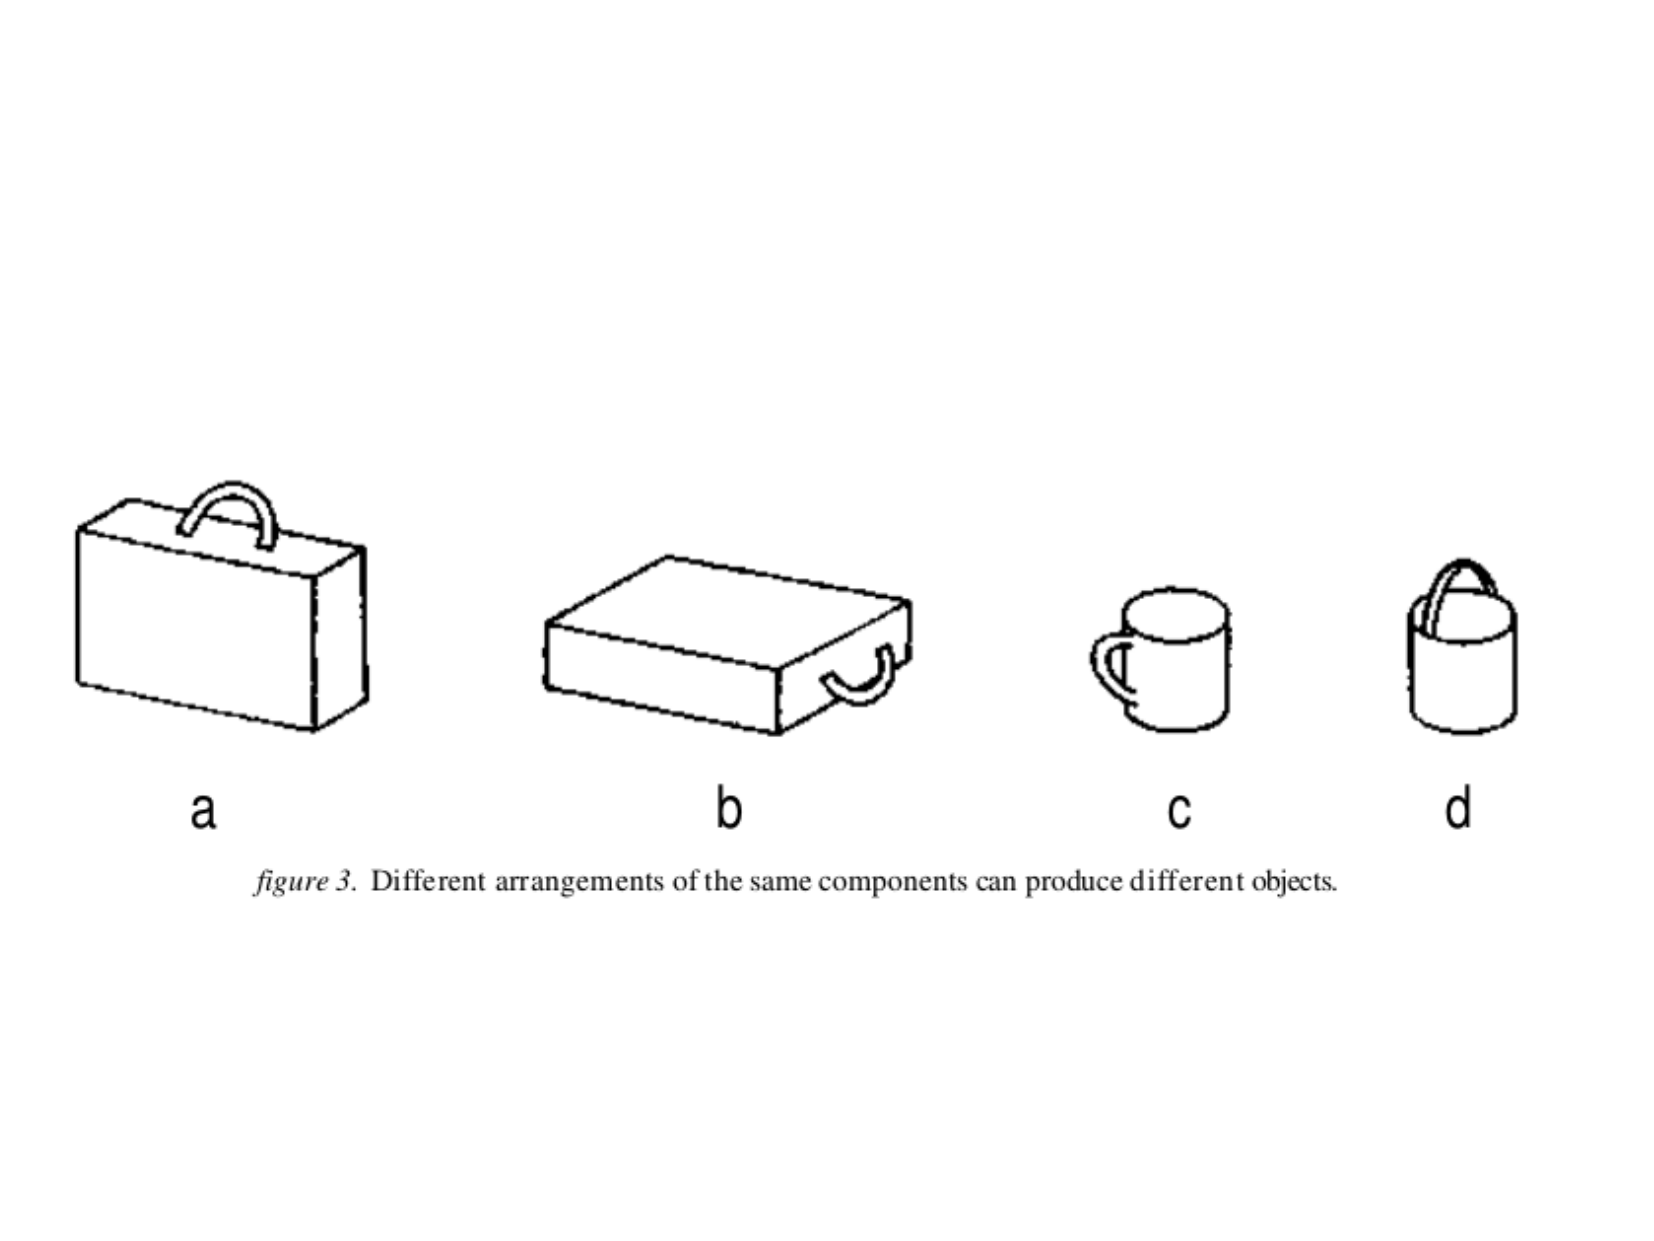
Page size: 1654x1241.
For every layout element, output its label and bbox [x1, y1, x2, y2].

picture [9, 455, 1611, 954]
